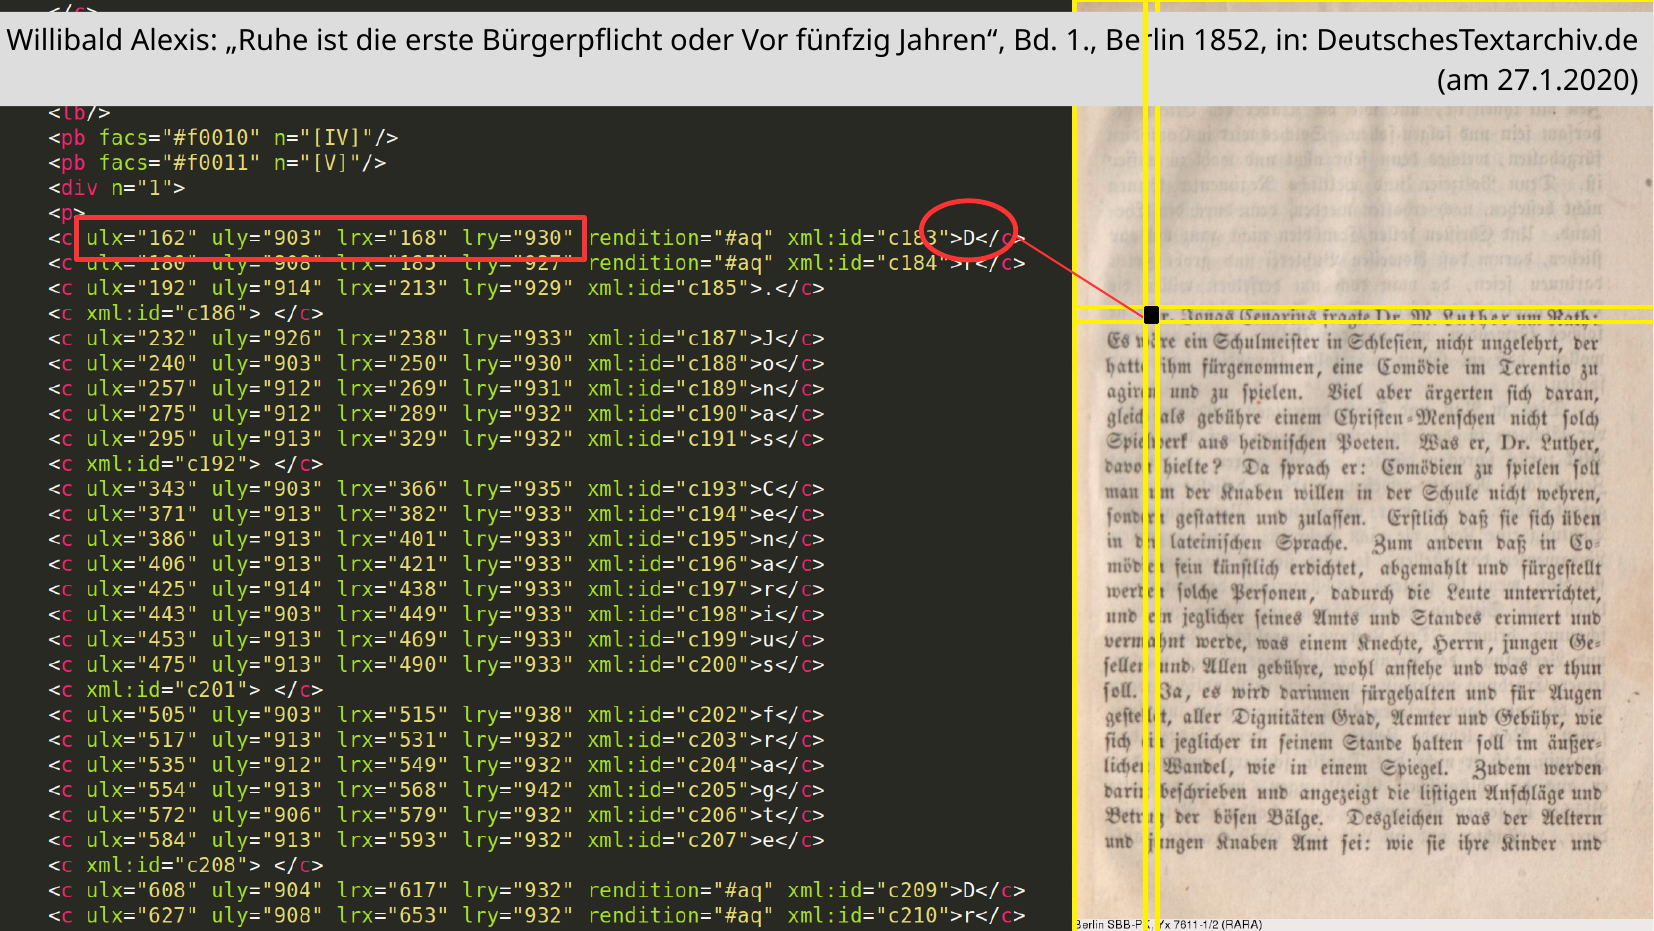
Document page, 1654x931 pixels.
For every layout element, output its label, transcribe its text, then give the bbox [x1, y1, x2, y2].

text_box Willibald Alexis: „Ruhe ist die erste Bürgerpflicht oder Vor fünfzig Jahren“, Bd. 1., Berlin 1852, in: DeutschesTextarchiv.de (am 27.1.2020) [0, 11, 1143, 57]
picture [1134, 309, 1143, 315]
picture [1077, 107, 1143, 305]
picture [1077, 309, 1143, 320]
picture [0, 0, 1072, 11]
picture [1077, 2, 1143, 11]
picture [1160, 309, 1654, 320]
picture [1077, 324, 1143, 931]
picture [1148, 2, 1155, 11]
text_box [1145, 307, 1158, 323]
picture [1160, 2, 1654, 11]
picture [1160, 324, 1654, 931]
picture [1148, 324, 1155, 931]
picture [1077, 278, 1120, 305]
picture [1148, 107, 1155, 305]
picture [924, 204, 1013, 257]
text_box Willibald Alexis: „Ruhe ist die erste Bürgerpflicht oder Vor fünfzig Jahren“, Bd. 1., Berlin 1852, in: DeutschesTextarchiv.de (am 27.1.2020) [1148, 11, 1654, 57]
picture [1160, 107, 1654, 305]
picture [0, 107, 1072, 931]
